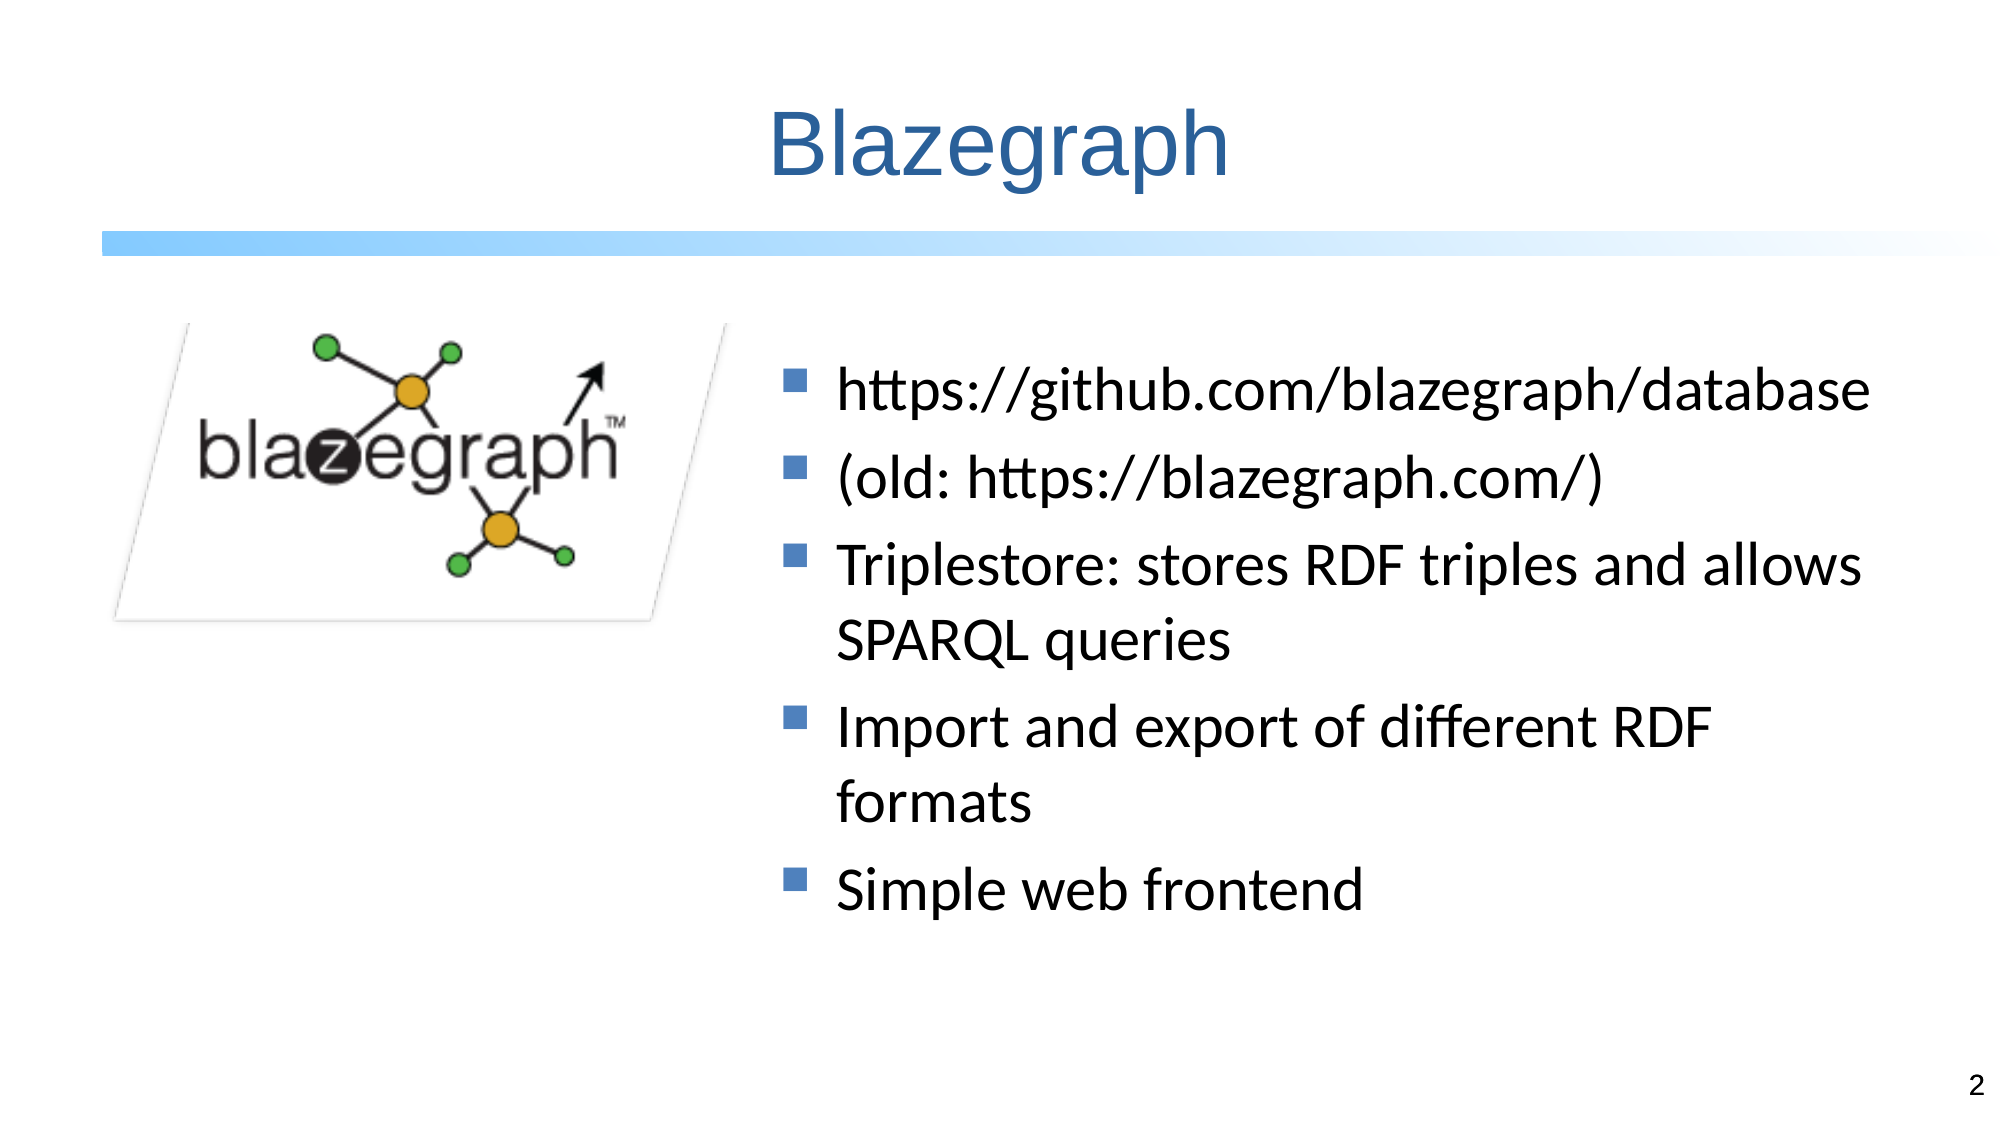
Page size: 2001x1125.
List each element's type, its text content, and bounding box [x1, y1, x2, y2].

title Blazegraph [99, 45, 1900, 233]
picture [107, 323, 736, 631]
list https://github.com/blazegraph/database (old: https://blazegraph.com/) Triplestore: stores RDF triples and allows SPARQL queries Import and export of different RDF formats Simple web frontend [765, 340, 1906, 1084]
